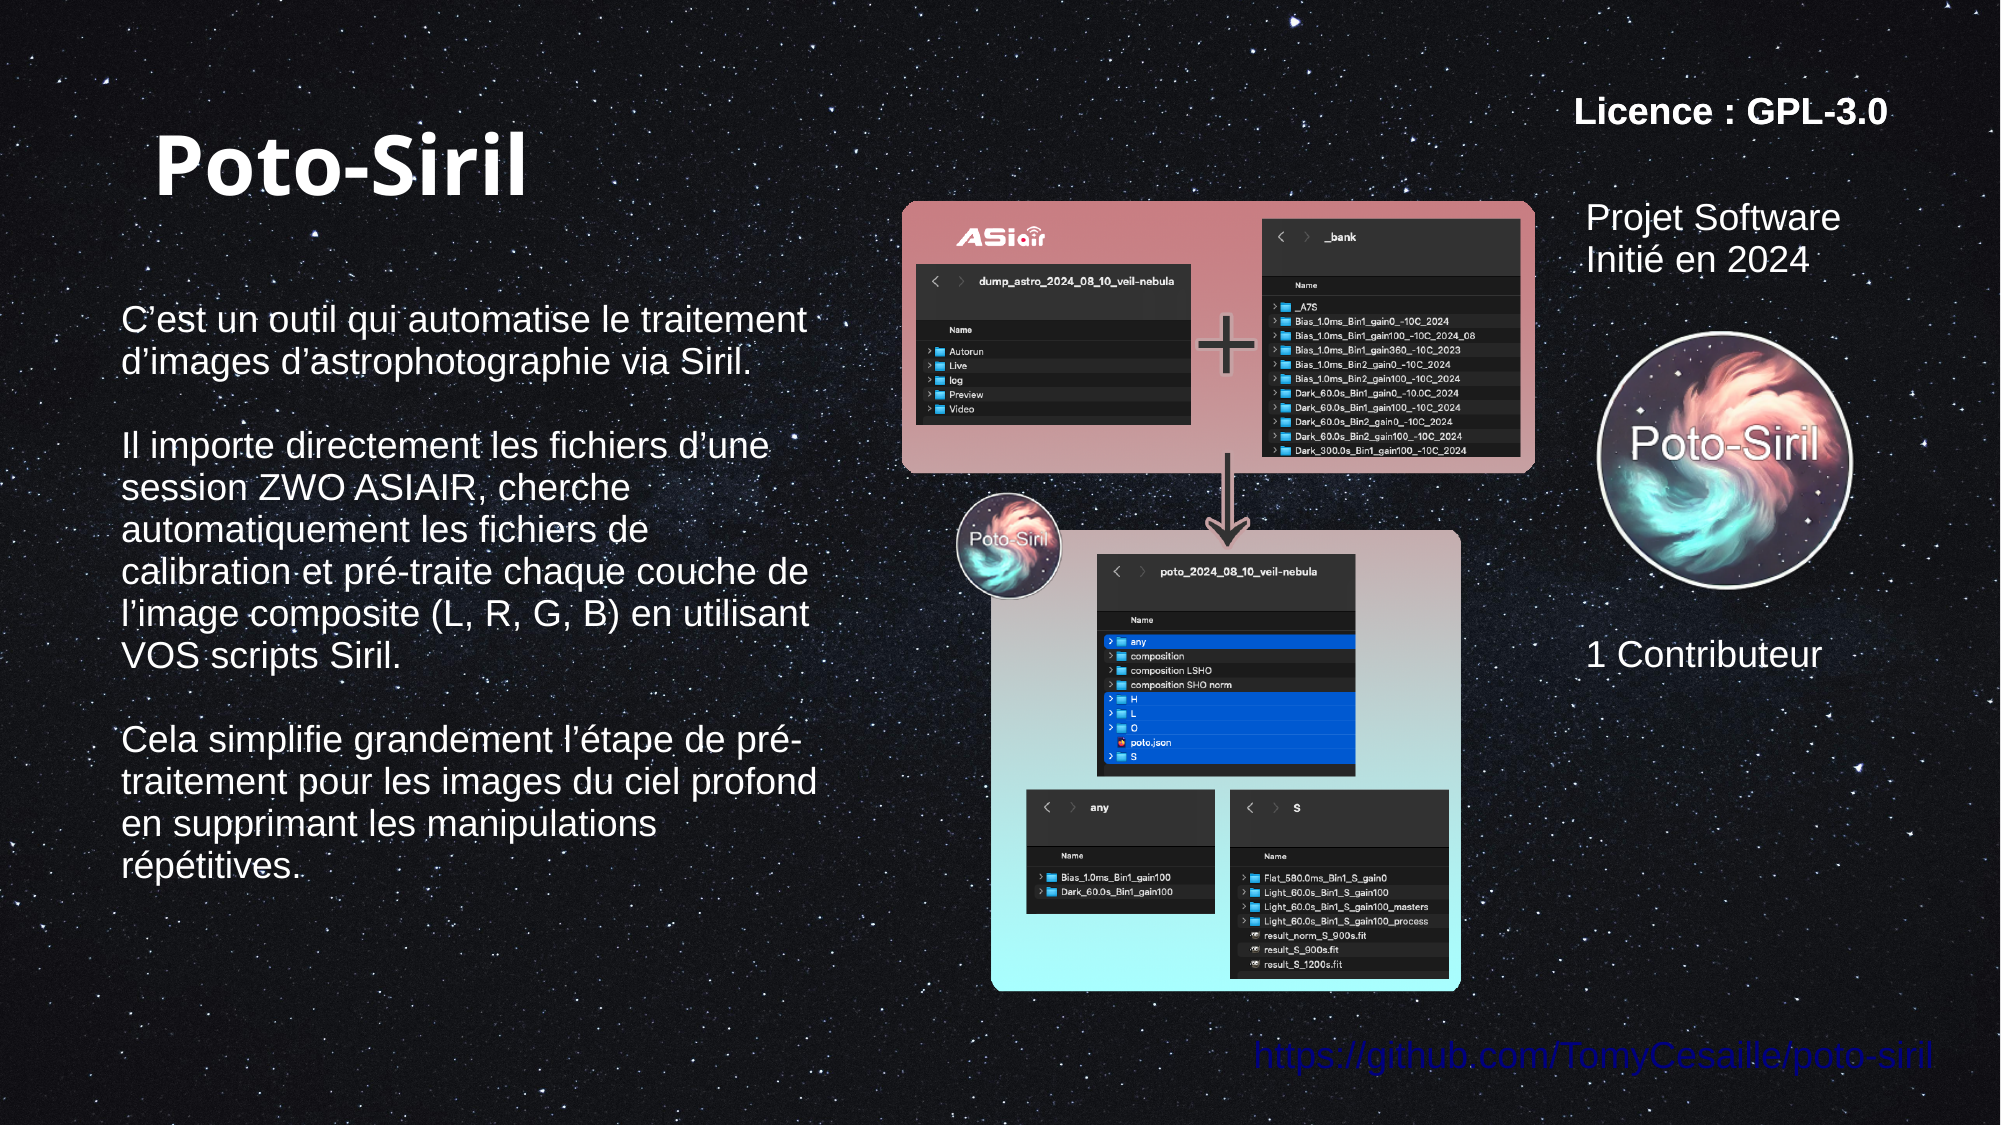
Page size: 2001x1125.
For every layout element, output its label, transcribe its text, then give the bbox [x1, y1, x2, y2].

title Poto-Siril [137, 59, 1359, 278]
text_box Licence : GPL-3.0 [1559, 82, 1914, 142]
text_box C’est un outil qui automatise le traitement d’images d’astrophotographie via Siril. Il importe directement les fichiers d’une session ZWO ASIAIR, cherche automatiquement les fichiers de calibration et pré-traite chaque couche de l’image composite (L, R, G, B) en utilisant VOS scripts Siril. Cela simplifie grandement l’étape de pré-traitement pour les images du ciel profond en supprimant les manipulations répétitives. [106, 291, 839, 1040]
text_box Projet Software Initié en 2024 [1570, 188, 1890, 319]
text_box 1 Contributeur [1570, 625, 1914, 697]
picture [0, 0, 2001, 1125]
text_box https://github.com/TomyCesaille/poto-siril [1238, 1027, 1949, 1125]
